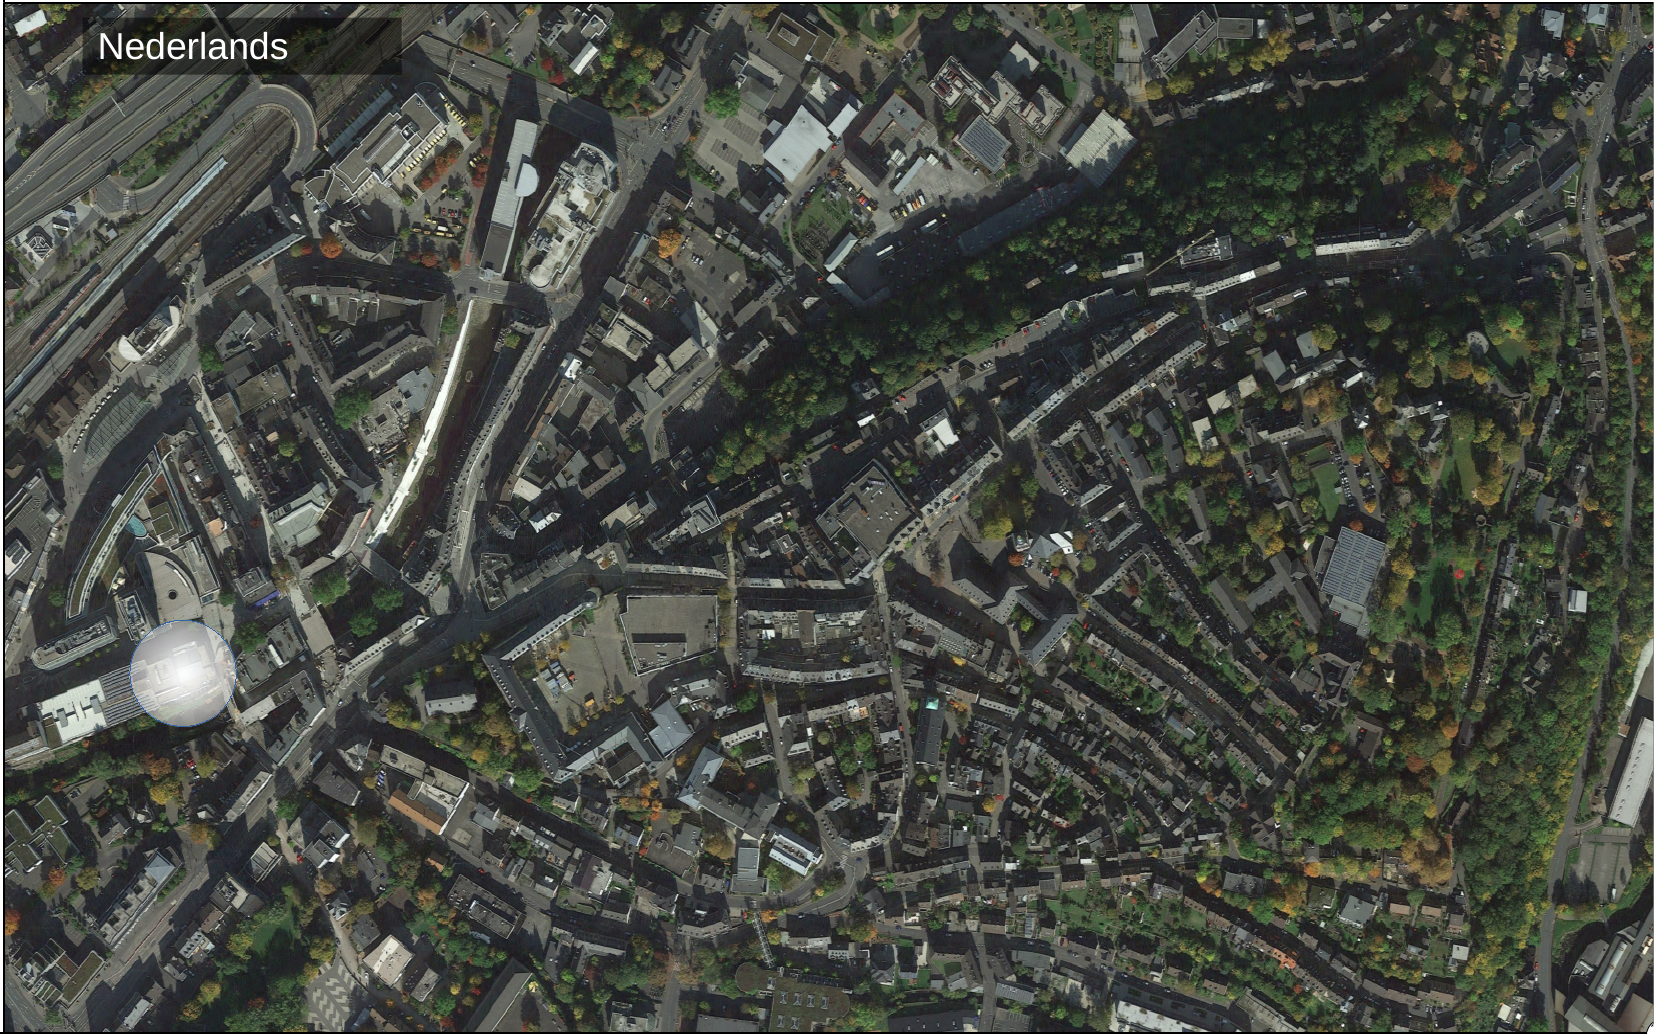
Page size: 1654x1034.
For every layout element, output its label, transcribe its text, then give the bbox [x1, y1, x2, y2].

picture [0, 0, 1654, 1034]
text_box [129, 620, 237, 727]
text_box Nederlands [82, 17, 402, 75]
